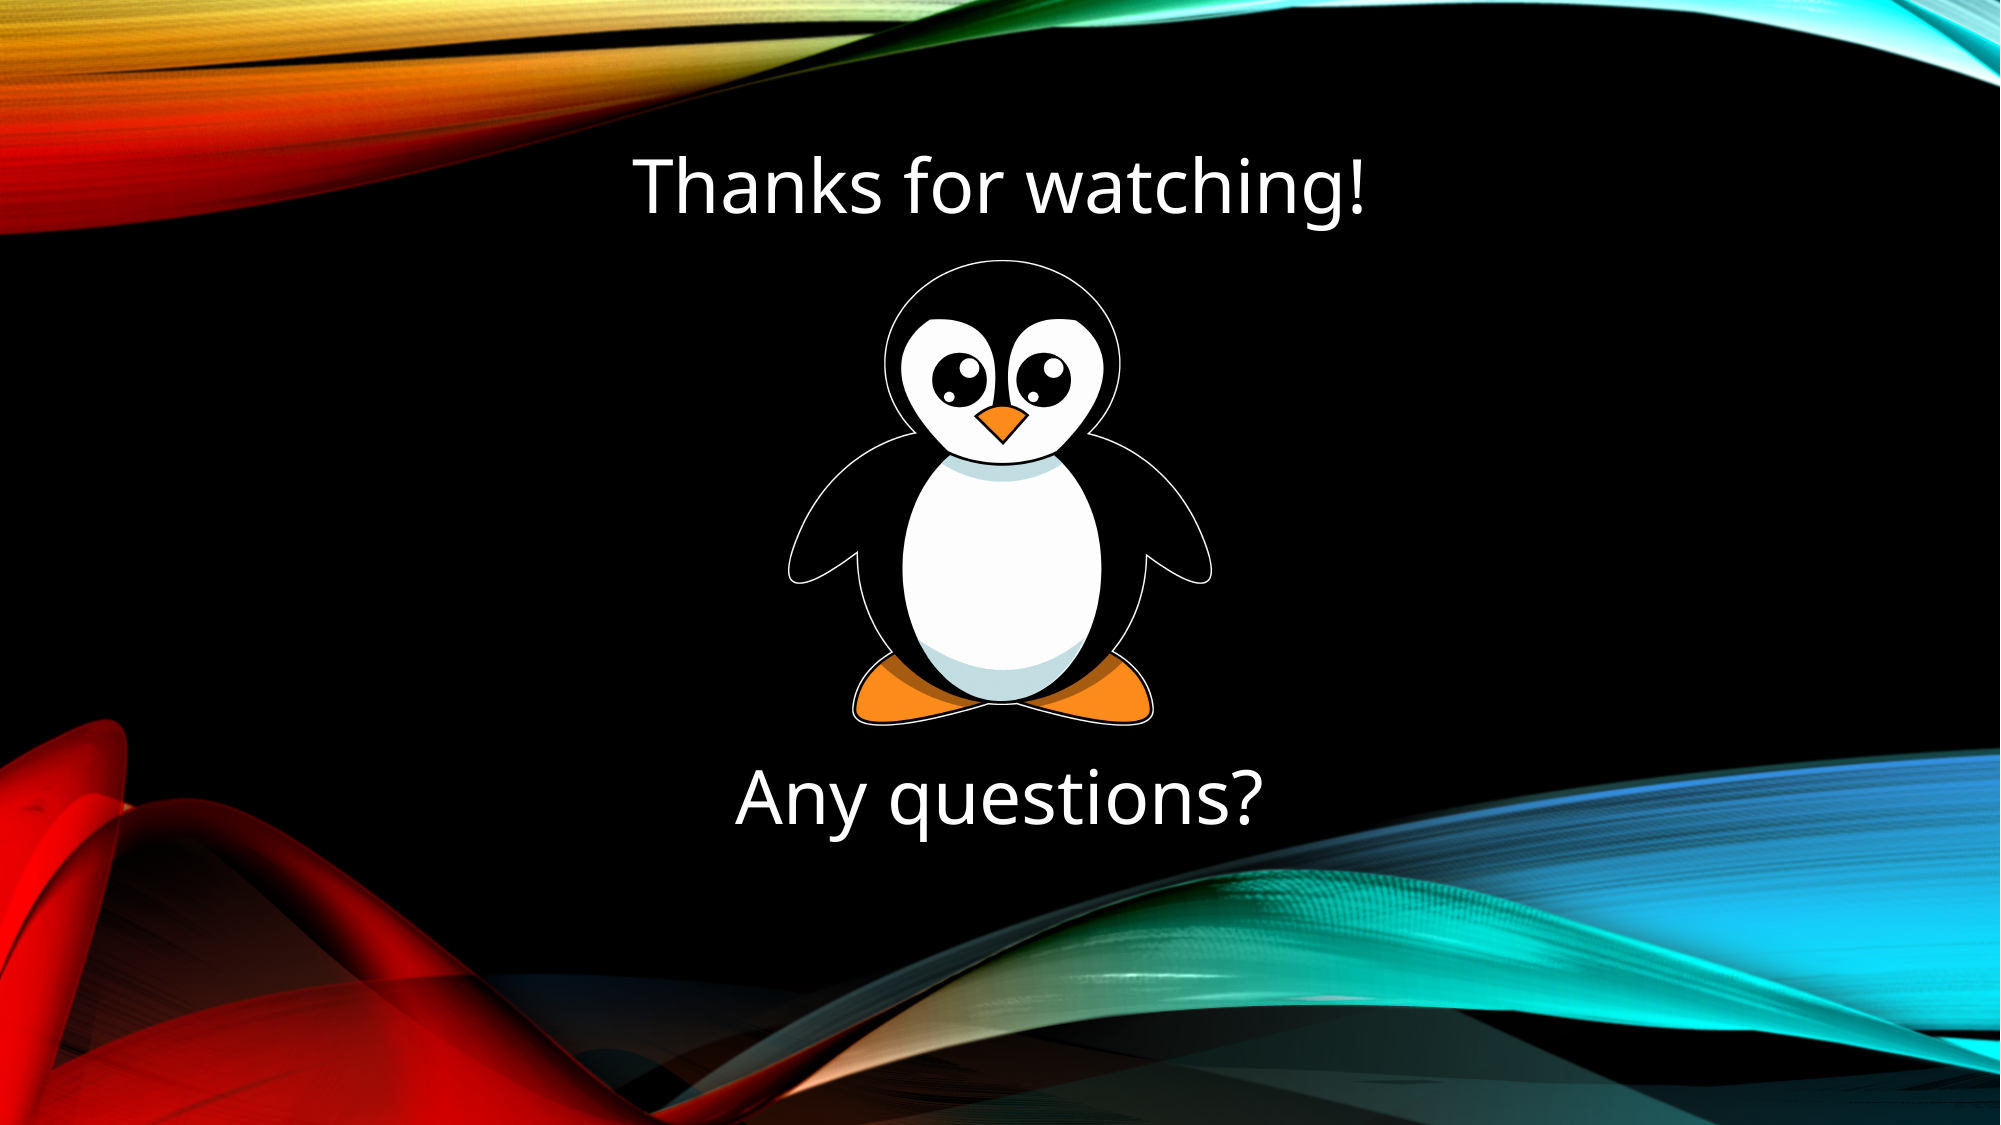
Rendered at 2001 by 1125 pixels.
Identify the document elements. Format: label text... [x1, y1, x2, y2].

subtitle Thanks for watching! Any questions? [225, 141, 1776, 868]
picture [776, 248, 1224, 738]
